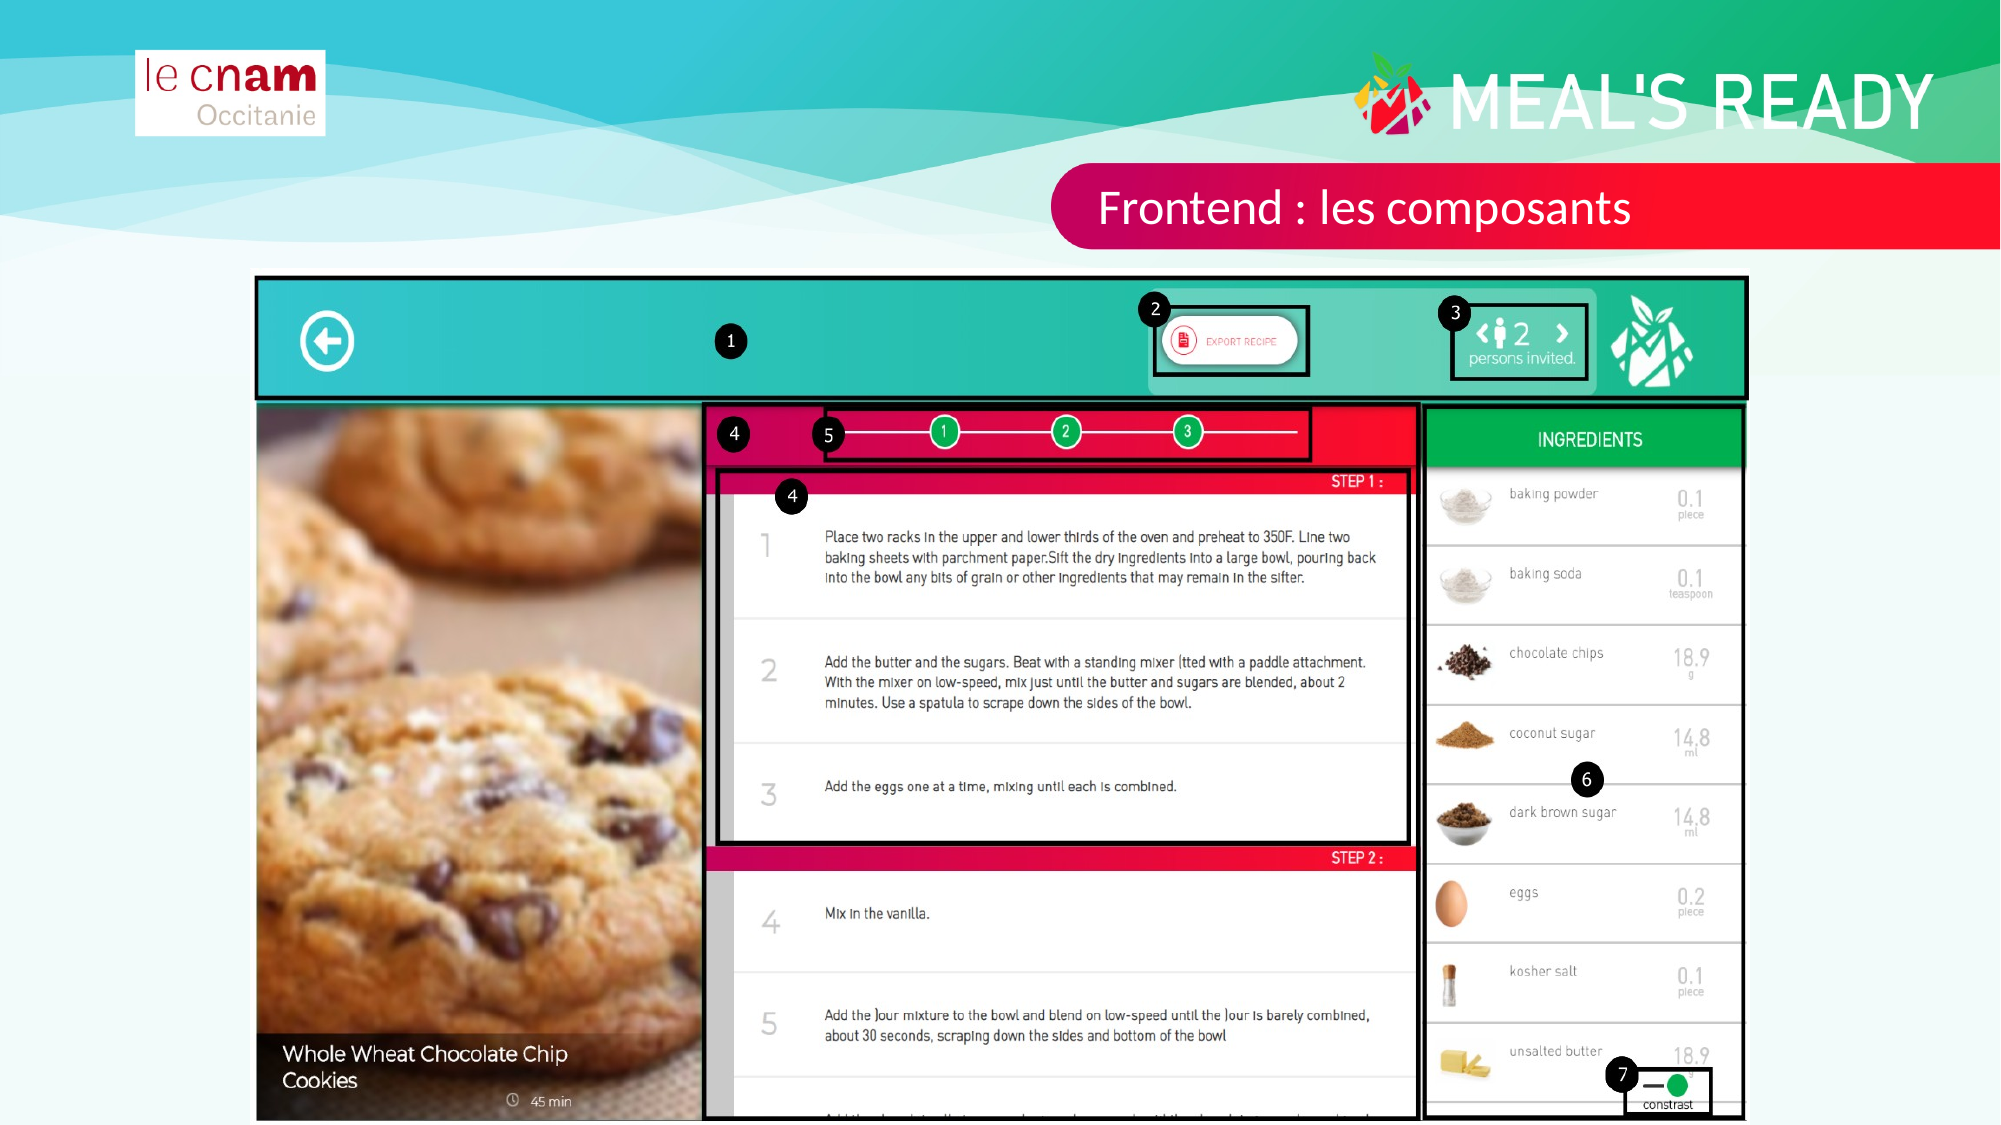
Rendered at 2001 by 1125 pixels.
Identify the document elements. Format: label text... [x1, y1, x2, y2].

text_box Frontend : les composants [1083, 173, 2000, 244]
picture [0, 0, 2000, 1125]
